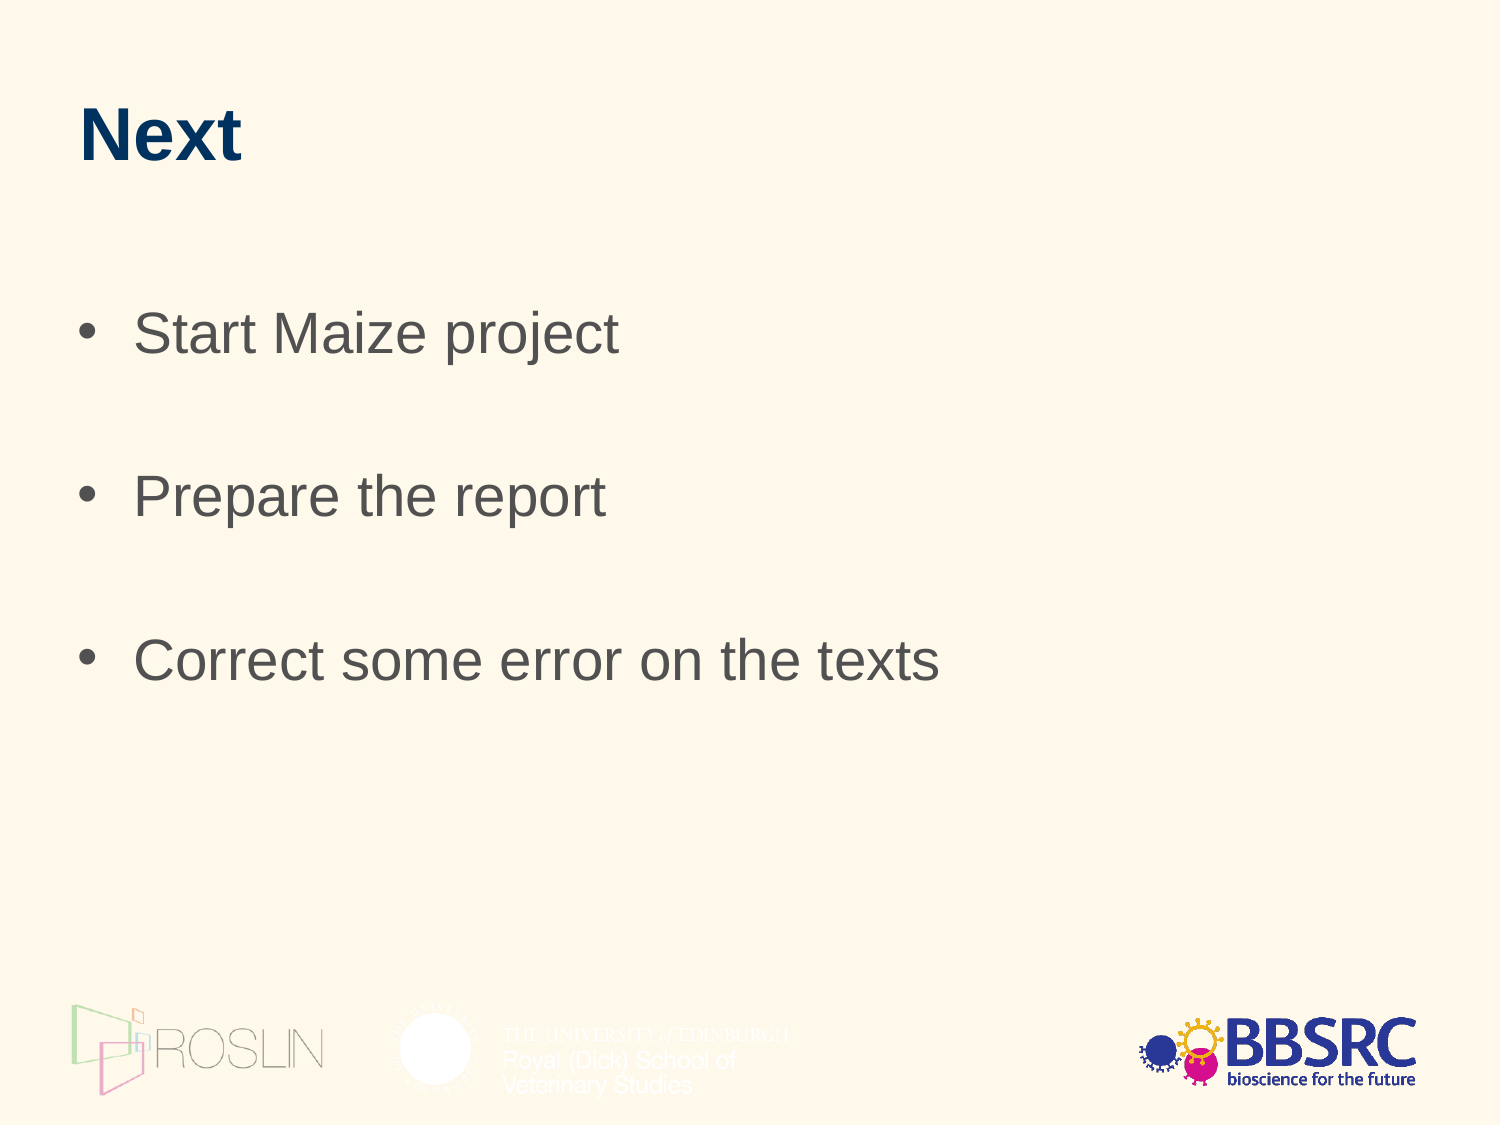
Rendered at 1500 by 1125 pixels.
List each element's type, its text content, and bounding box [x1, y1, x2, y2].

picture [1137, 1014, 1416, 1092]
picture [64, 975, 336, 1118]
title Next [64, 78, 1425, 185]
list Start Maize project Prepare the report Correct some error on the texts [62, 287, 1425, 975]
